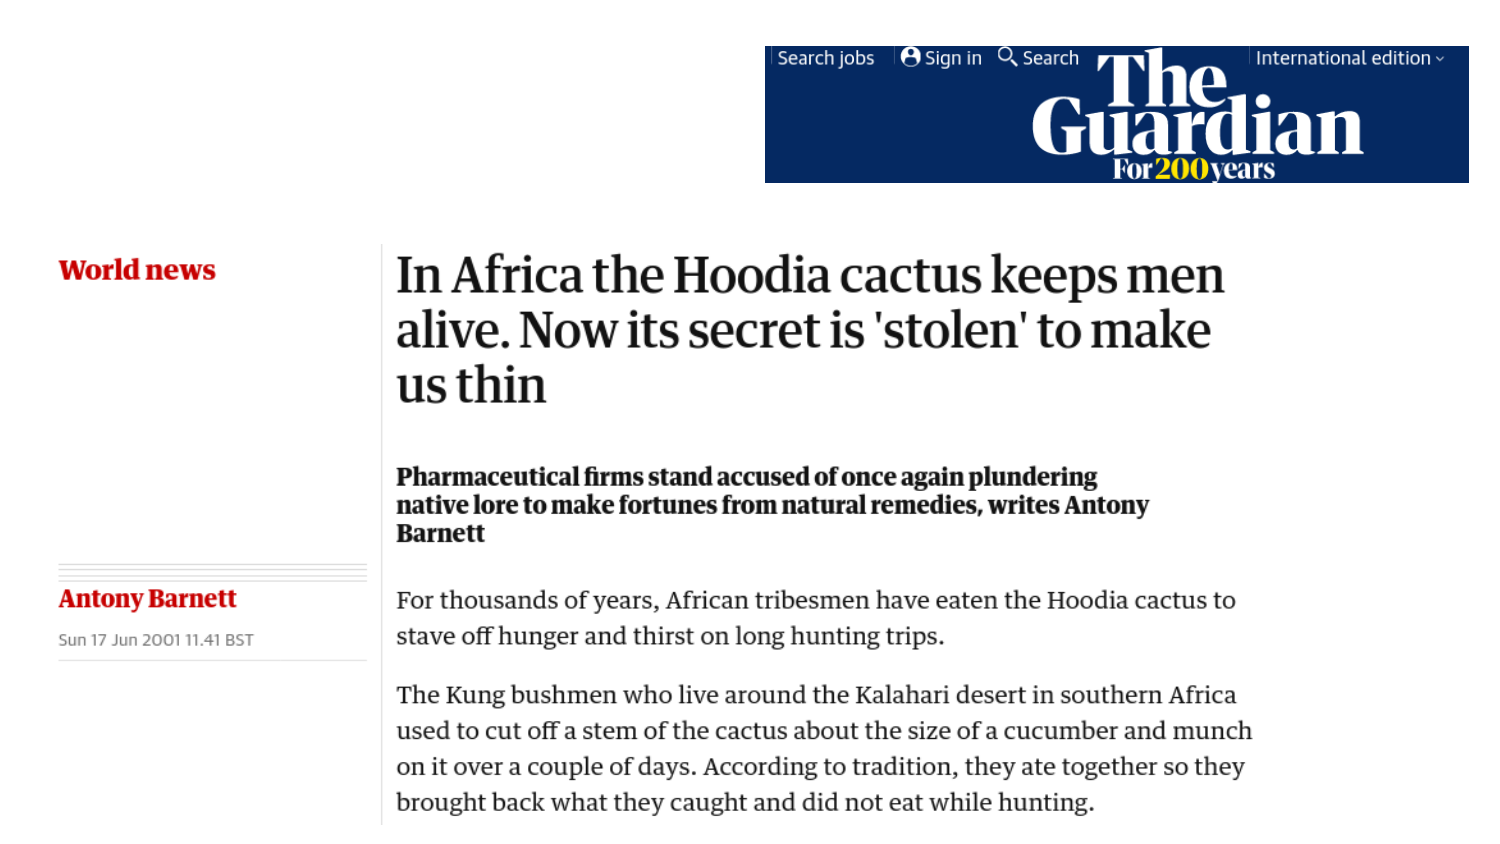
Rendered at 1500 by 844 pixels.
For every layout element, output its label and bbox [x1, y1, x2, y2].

picture [765, 46, 1469, 183]
picture [51, 244, 1263, 825]
